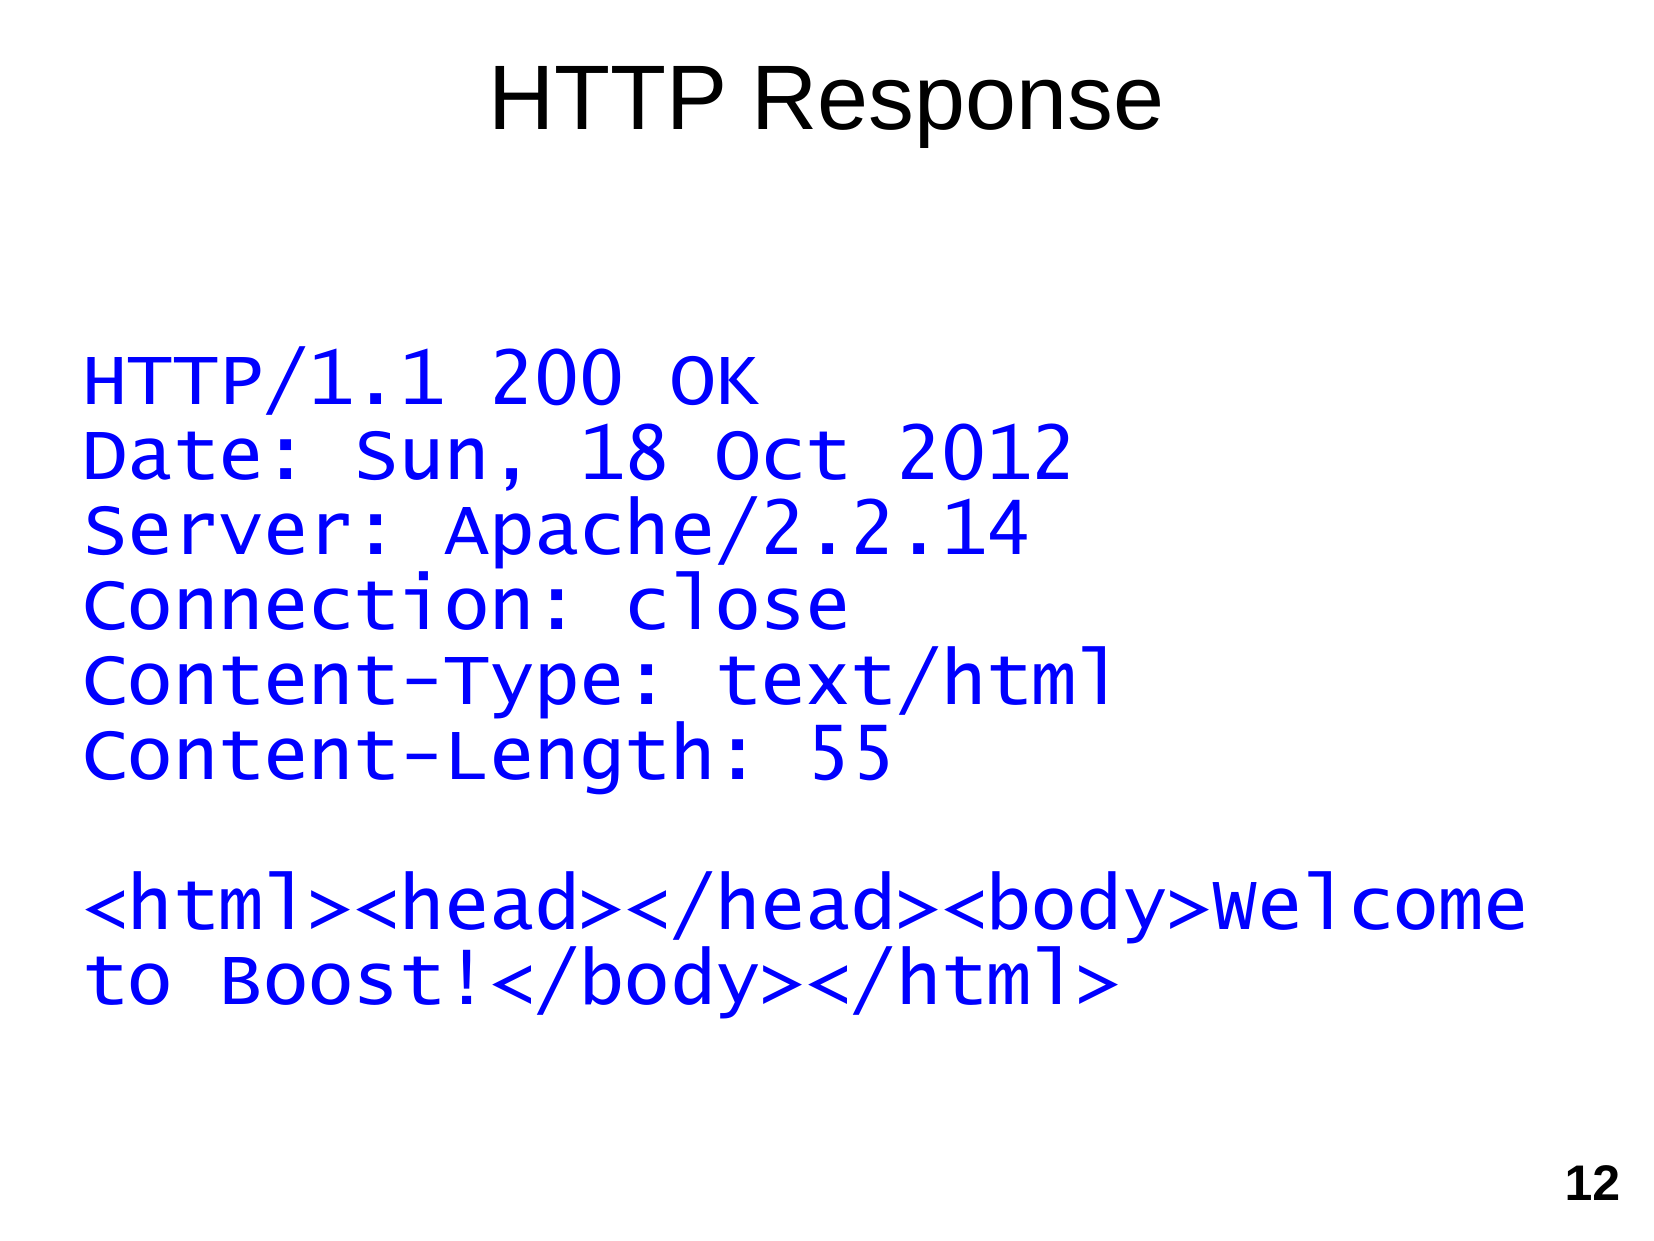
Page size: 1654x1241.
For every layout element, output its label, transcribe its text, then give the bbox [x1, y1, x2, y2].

list HTTP/1.1 200 OK Date: Sun, 18 Oct 2012 Server: Apache/2.2.14 Connection: close Content-Type: text/html Content-Length: 55 <html><head></head><body>Welcome to Boost!</body></html> [82, 195, 1571, 1156]
title HTTP Response [82, 15, 1571, 181]
